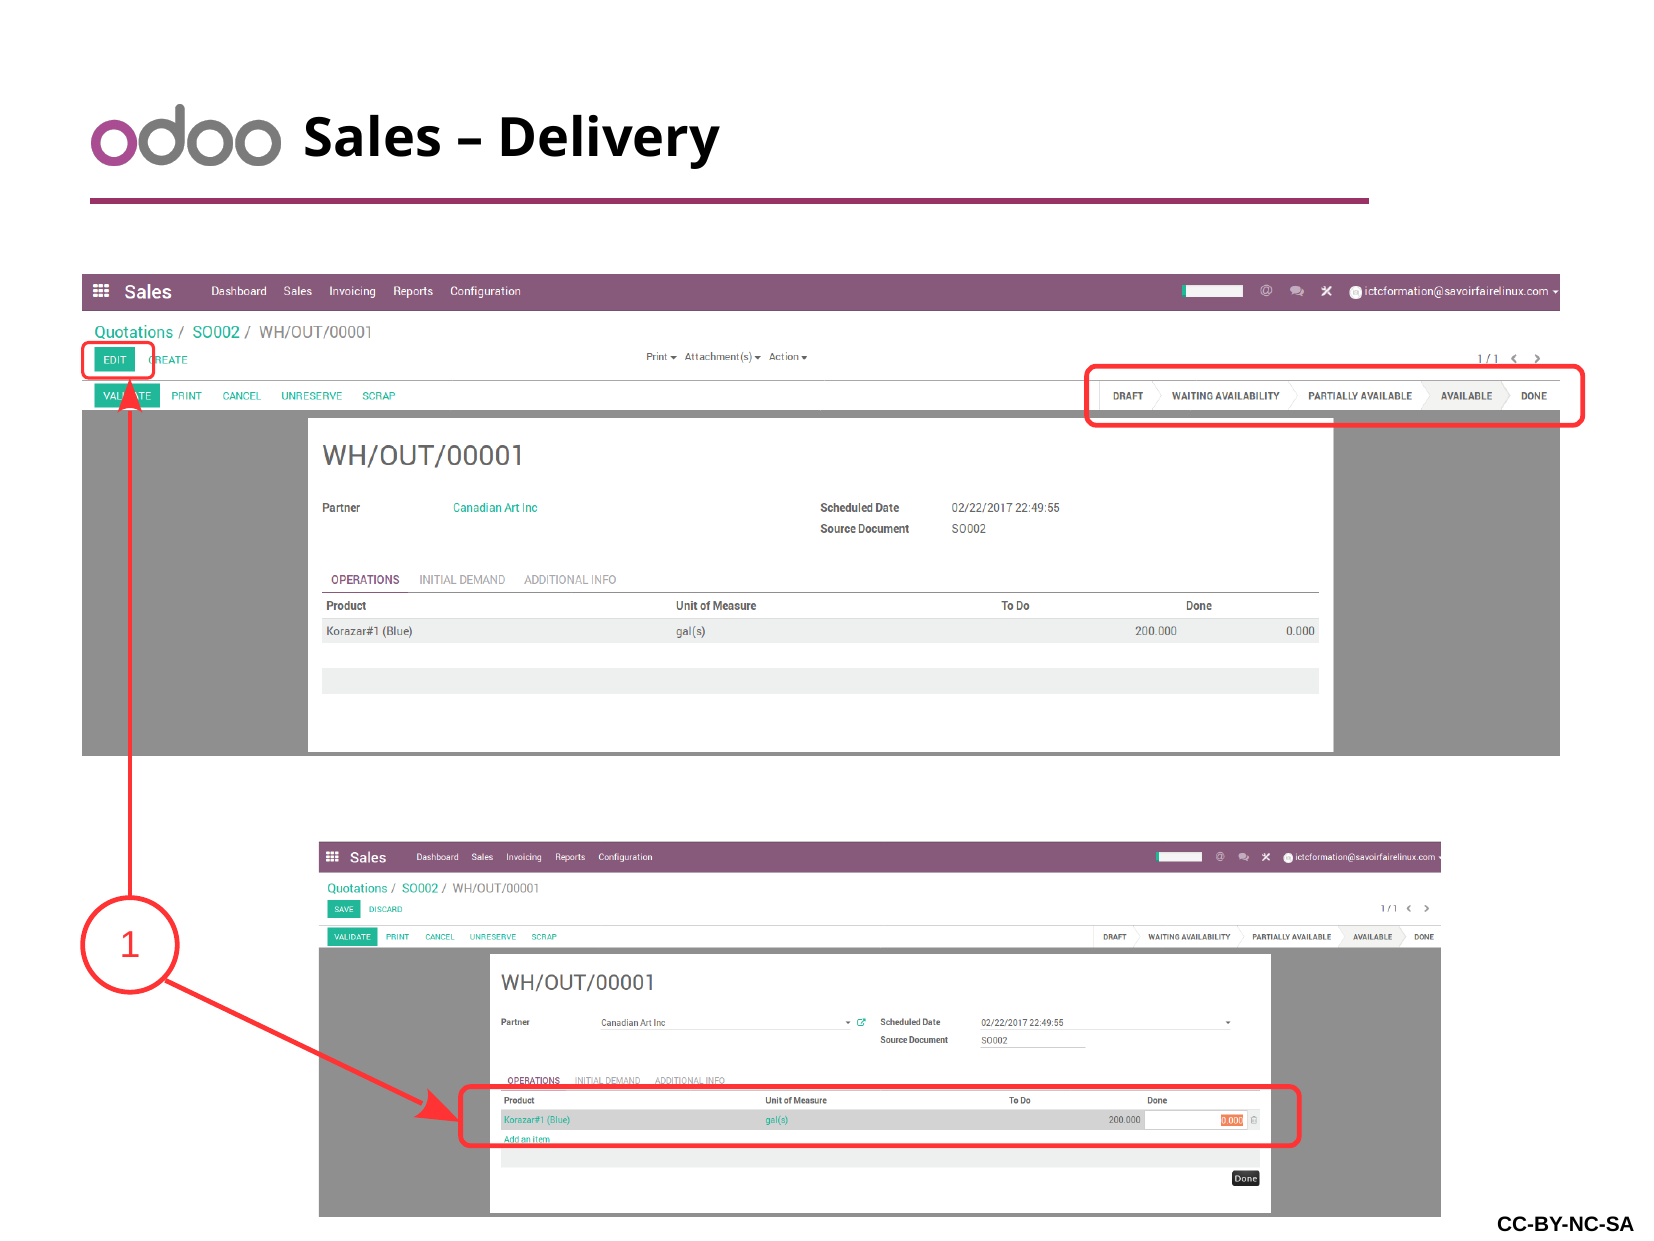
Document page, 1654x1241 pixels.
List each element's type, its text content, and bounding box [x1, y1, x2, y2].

text_box 1 [82, 897, 178, 993]
text_box CC-BY-NC-SA [1482, 1204, 1654, 1241]
text_box [82, 342, 154, 379]
picture [82, 274, 1560, 756]
picture [318, 841, 1441, 1217]
picture [91, 104, 281, 166]
title Sales – Delivery [303, 31, 1567, 239]
text_box [1086, 366, 1583, 426]
text_box [460, 1086, 1300, 1146]
